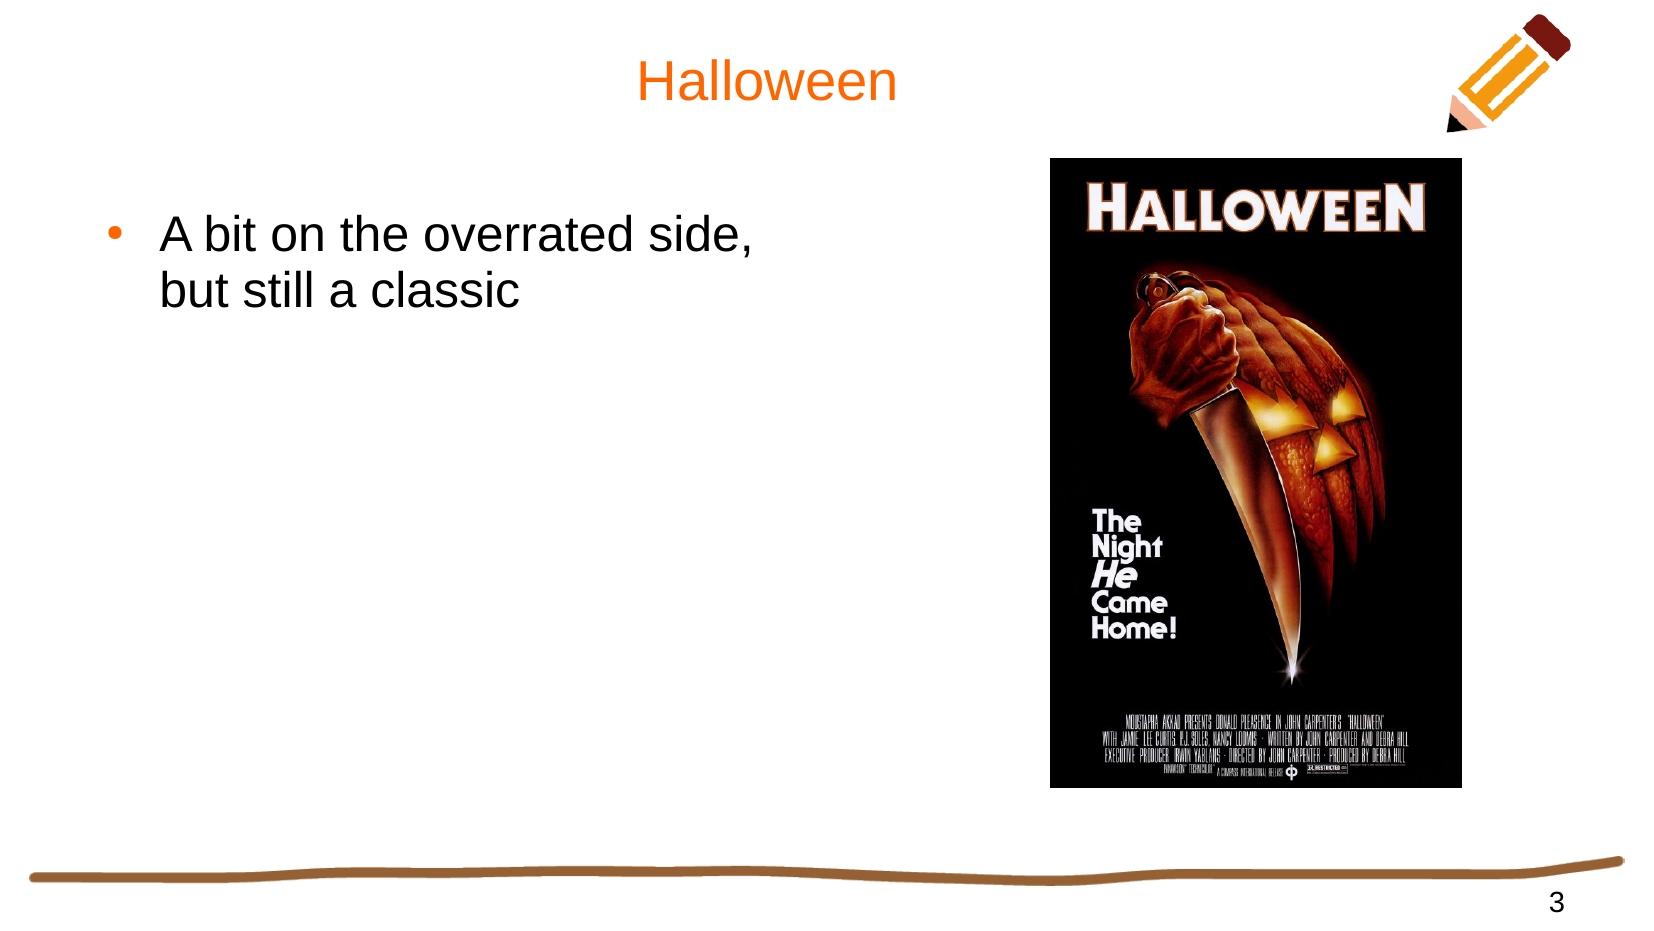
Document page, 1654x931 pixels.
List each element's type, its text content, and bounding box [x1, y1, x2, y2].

picture [29, 856, 1625, 886]
title Halloween [88, 29, 1447, 133]
picture [1050, 158, 1462, 788]
list A bit on the overrated side, but still a classic [88, 206, 809, 857]
picture [1446, 14, 1571, 133]
